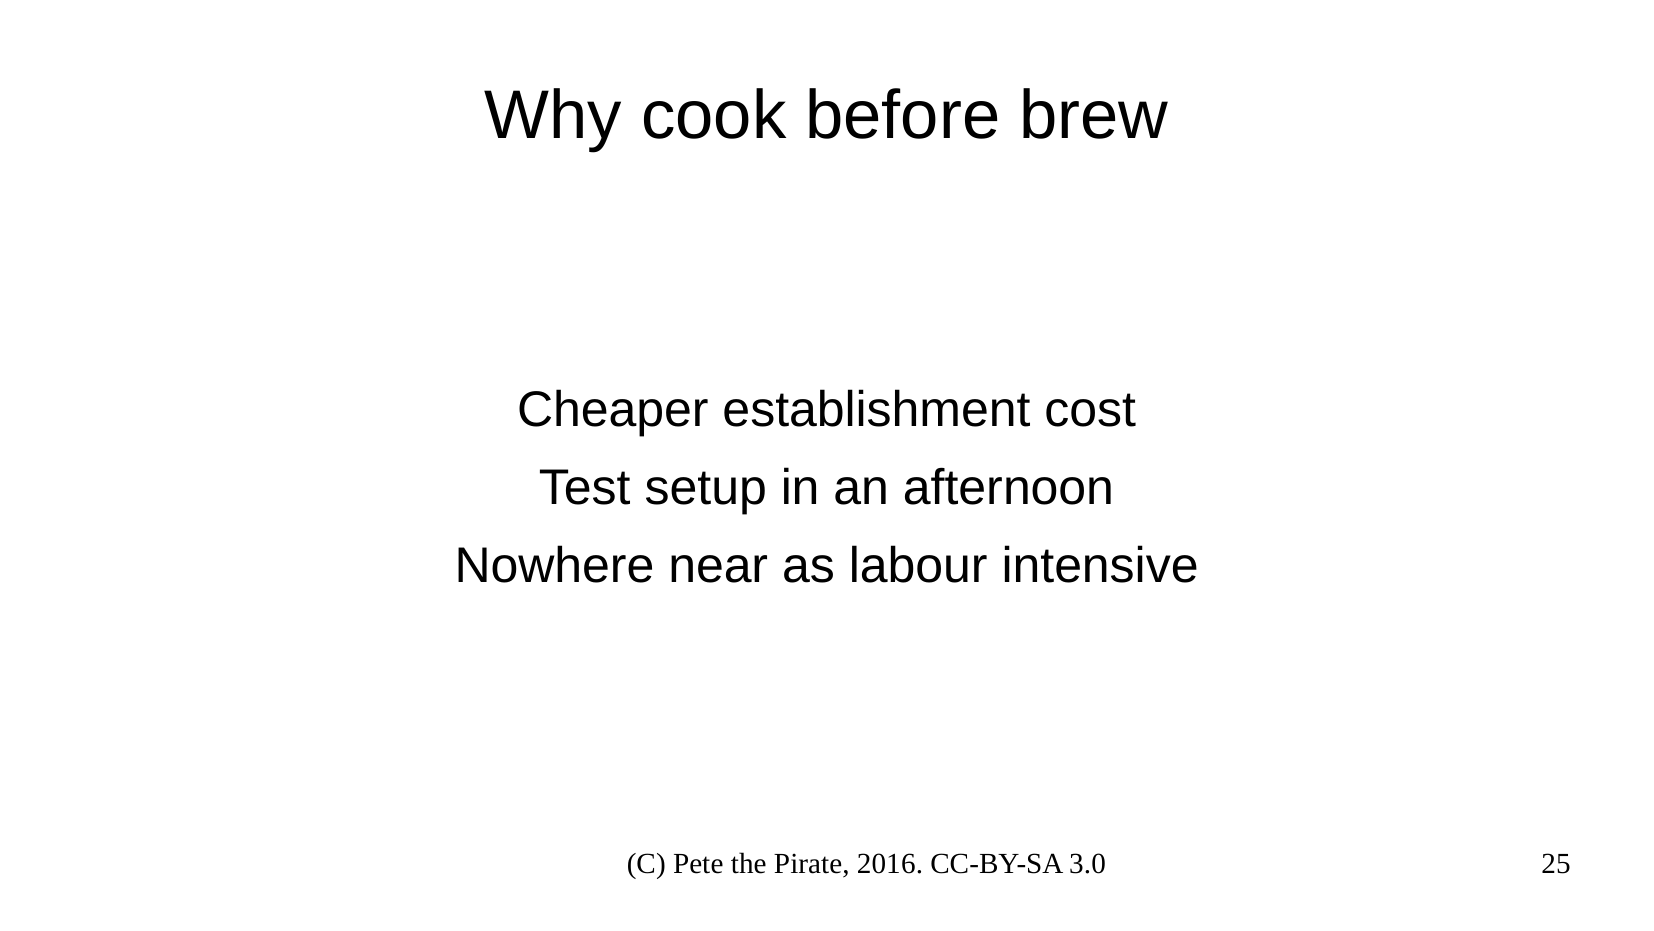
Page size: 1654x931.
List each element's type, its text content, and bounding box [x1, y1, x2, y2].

title Why cook before brew [82, 37, 1571, 193]
list Cheaper establishment cost Test setup in an afternoon Nowhere near as labour intensive [82, 217, 1571, 757]
